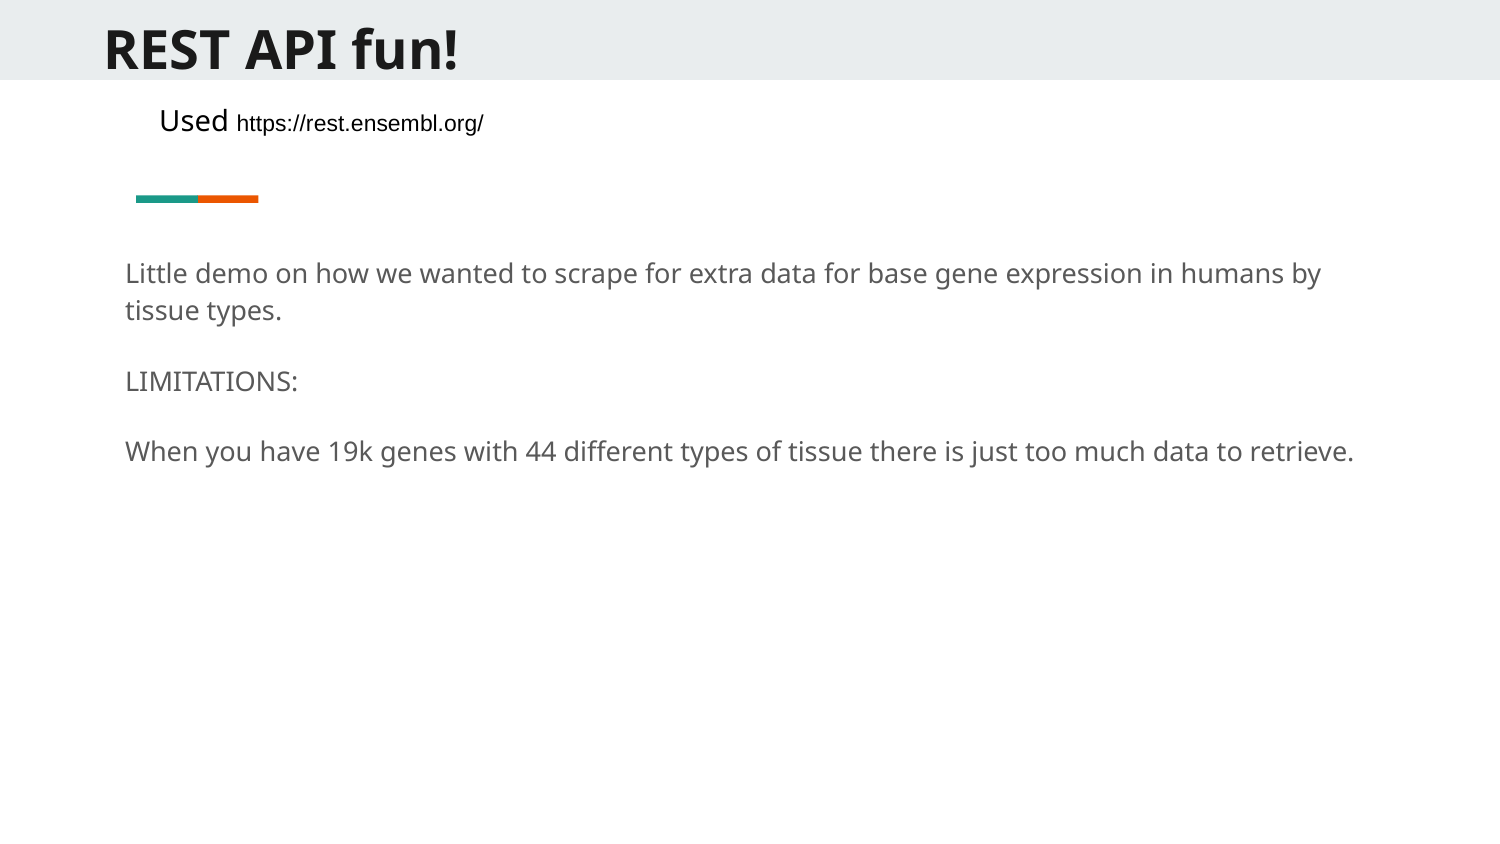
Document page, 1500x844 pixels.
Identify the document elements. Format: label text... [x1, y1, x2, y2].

title REST API fun! [88, 0, 1350, 88]
list Little demo on how we wanted to scrape for extra data for base gene expression in humans by tissue types. LIMITATIONS: When you have 19k genes with 44 different types of tissue there is just too much data to retrieve. [109, 236, 1372, 526]
text_box Used https://rest.ensembl.org/ [144, 87, 1089, 193]
